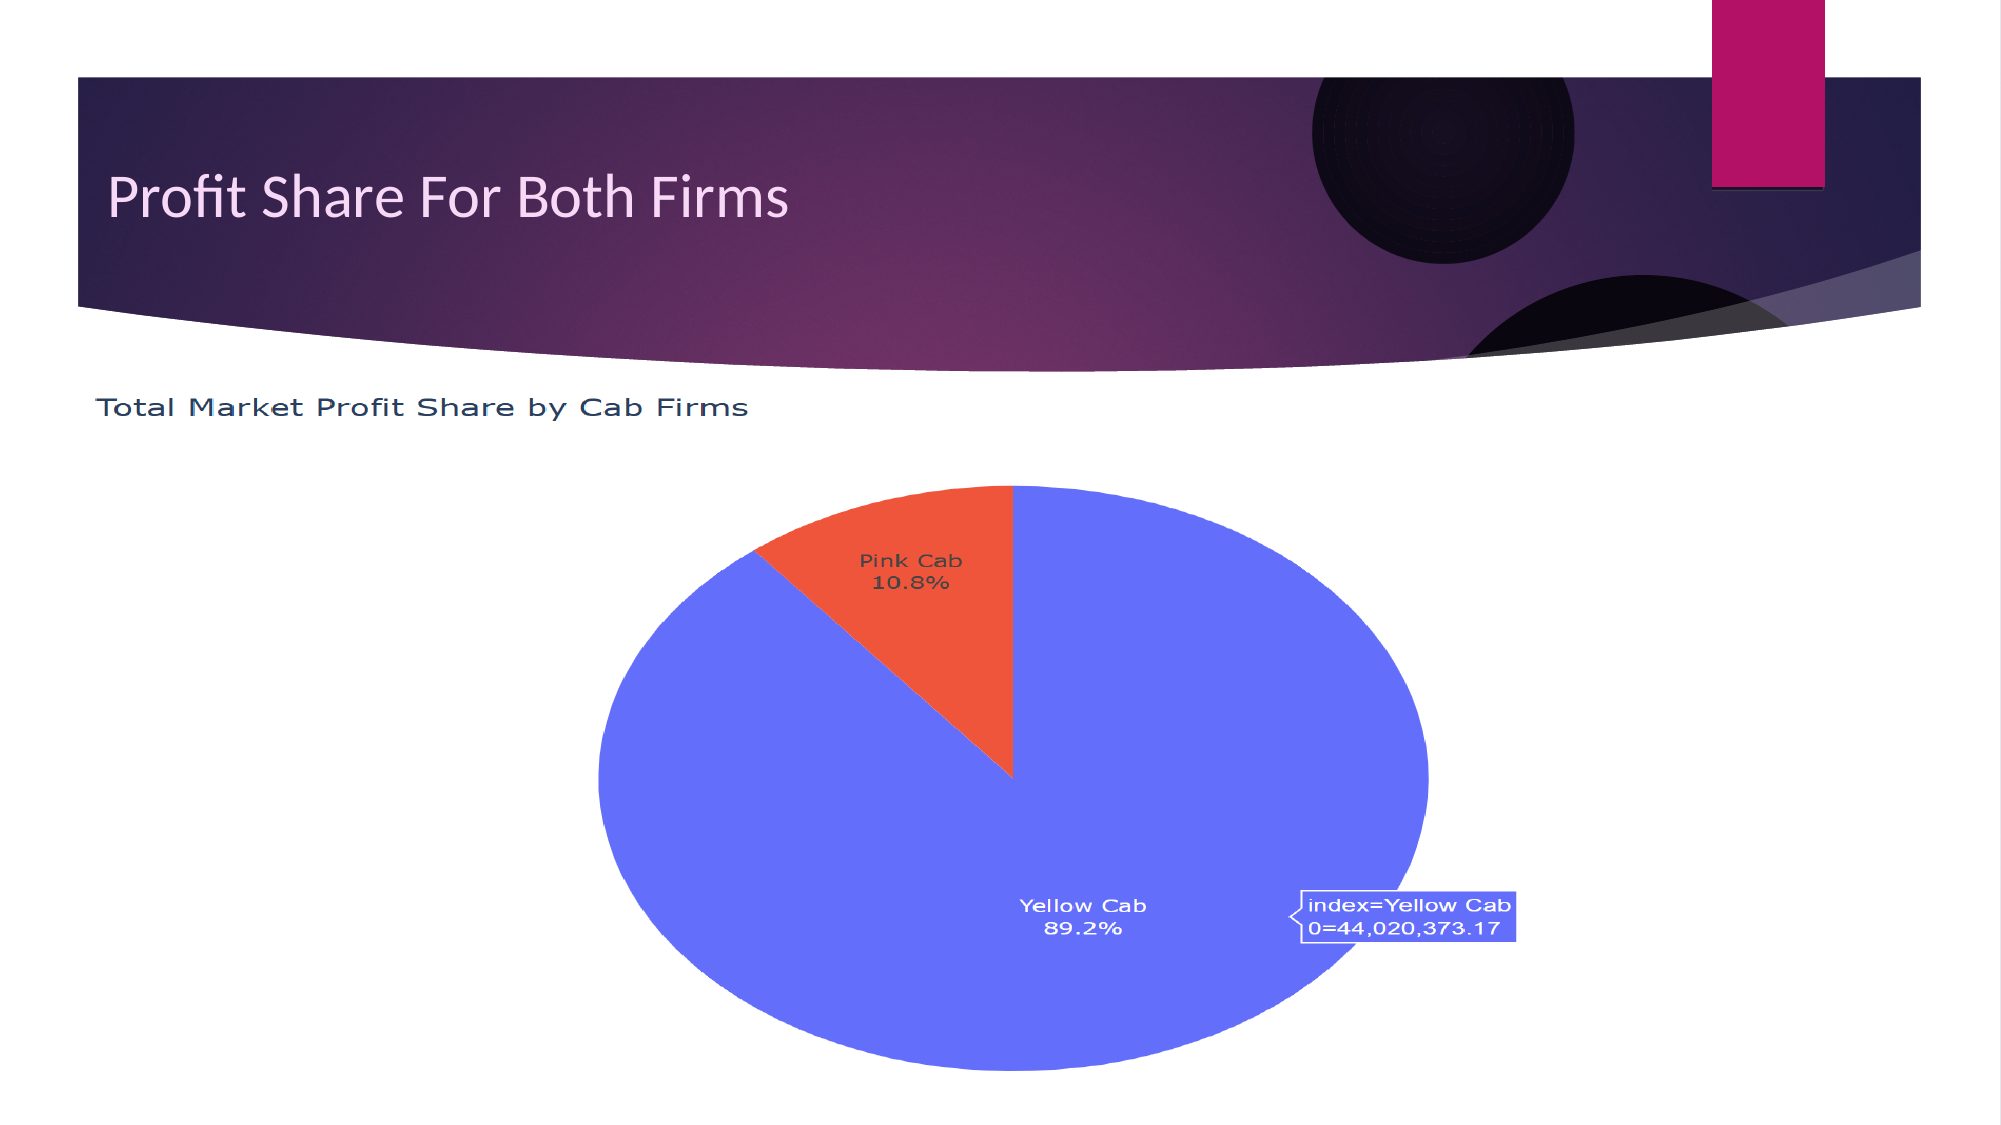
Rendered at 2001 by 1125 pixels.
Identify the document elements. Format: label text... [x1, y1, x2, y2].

picture [77, 384, 1680, 1094]
title Profit Share For Both Firms [92, 83, 1818, 302]
